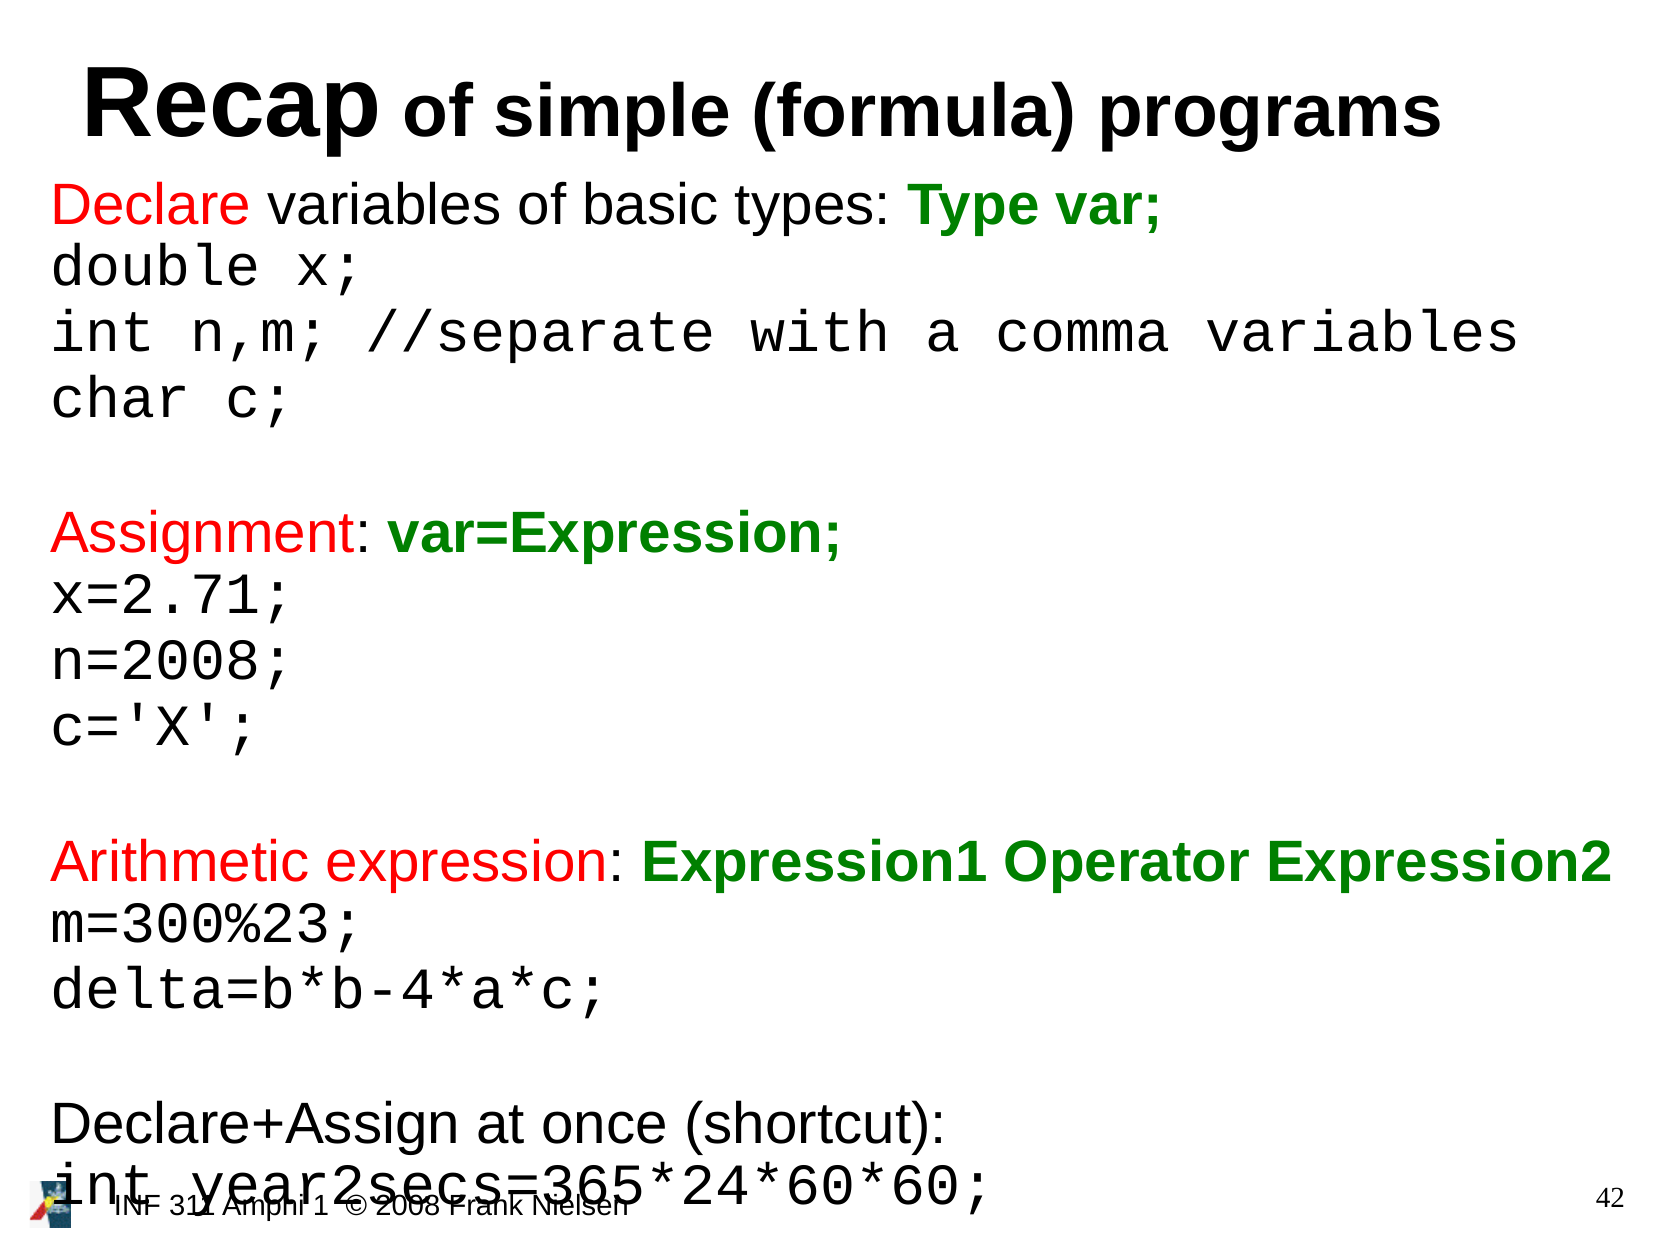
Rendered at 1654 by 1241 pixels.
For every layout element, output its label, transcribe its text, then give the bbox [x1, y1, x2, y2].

text_box Declare variables of basic types: Type var; double x; int n,m; //separate with a comma variables char c; Assignment: var=Expression; x=2.71; n=2008; c='X'; Arithmetic expression: Expression1 Operator Expression2 m=300%23; delta=b*b-4*a*c; Declare+Assign at once (shortcut): int year2secs=365*24*60*60; [35, 164, 1645, 1241]
picture [29, 1181, 35, 1228]
text_box Recap of simple (formula) programs [67, 38, 1595, 164]
